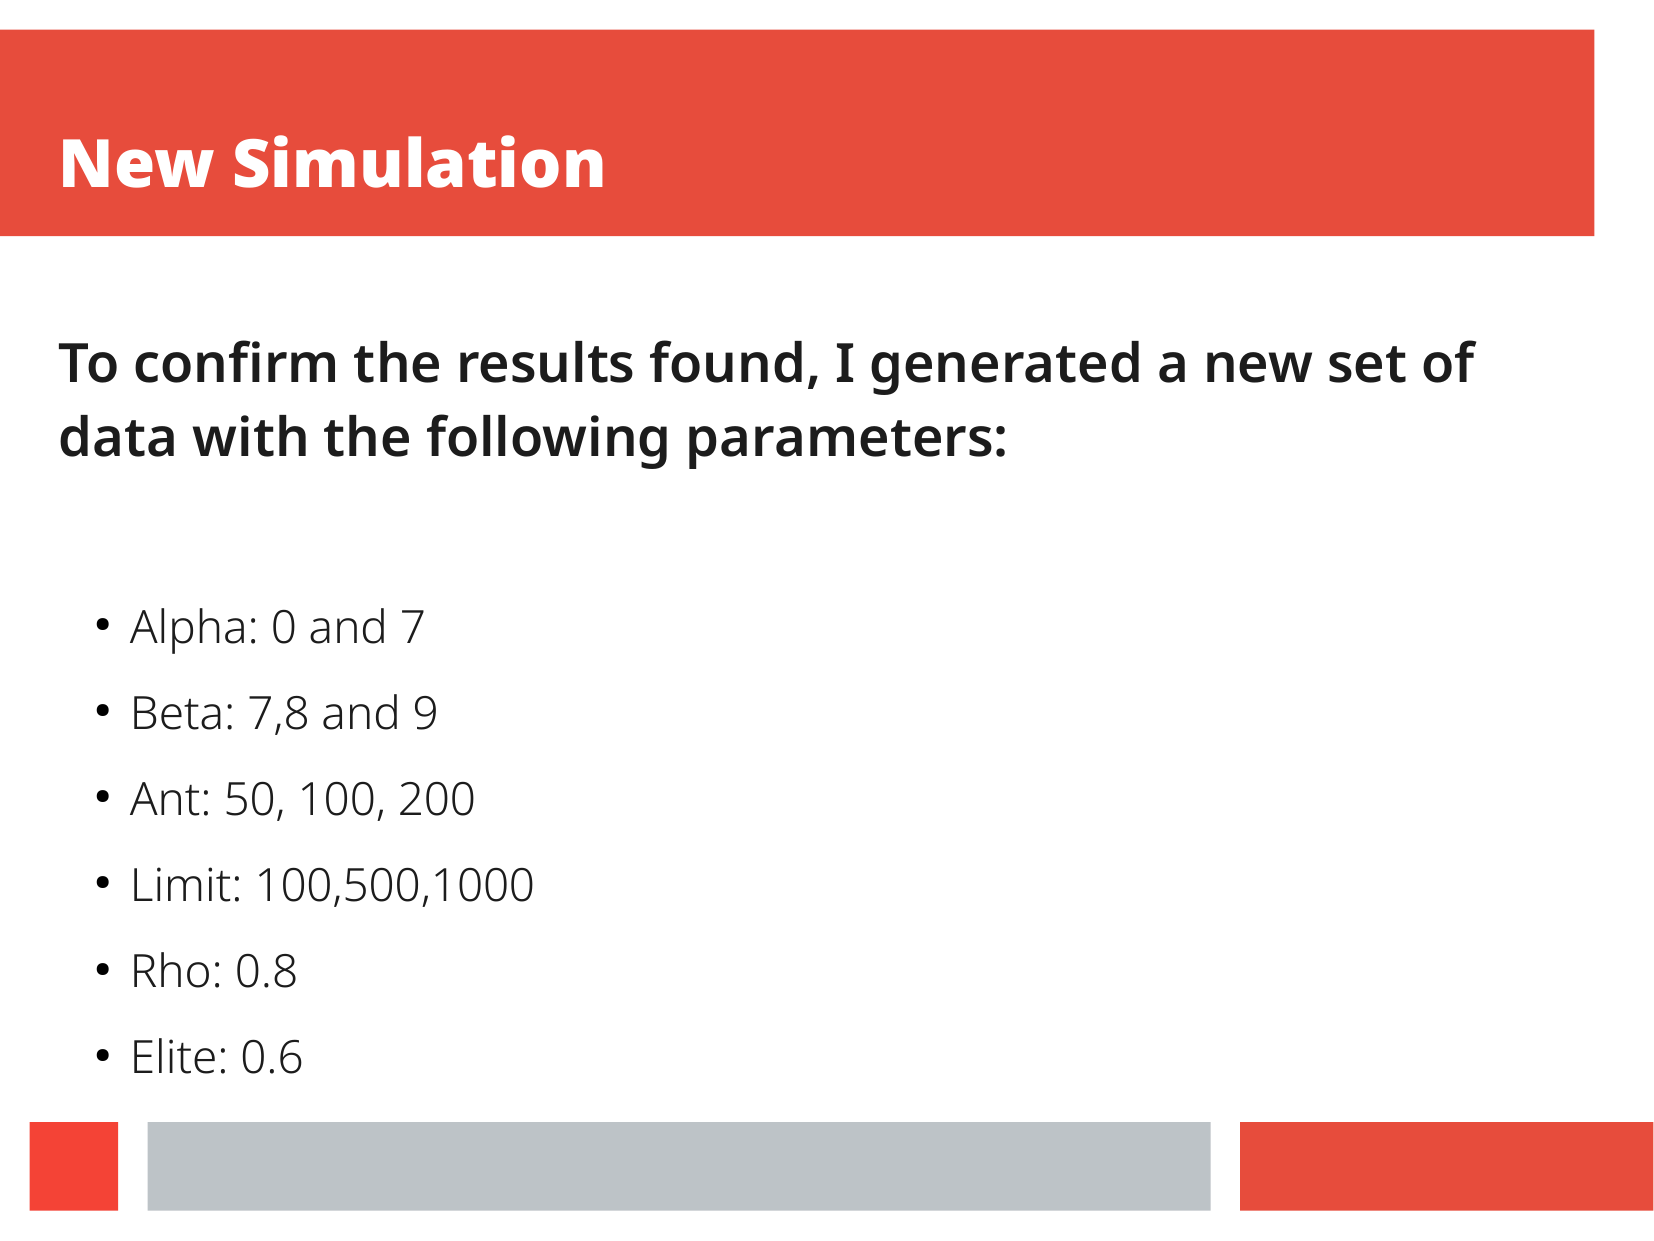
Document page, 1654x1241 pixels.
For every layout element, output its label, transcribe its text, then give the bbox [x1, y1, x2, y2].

title New Simulation [59, 59, 1595, 207]
list To confirm the results found, I generated a new set of data with the following parameters: Alpha: 0 and 7 Beta: 7,8 and 9 Ant: 50, 100, 200 Limit: 100,500,1000 Rho: 0.8 Elite: 0.6 [59, 324, 1565, 1093]
